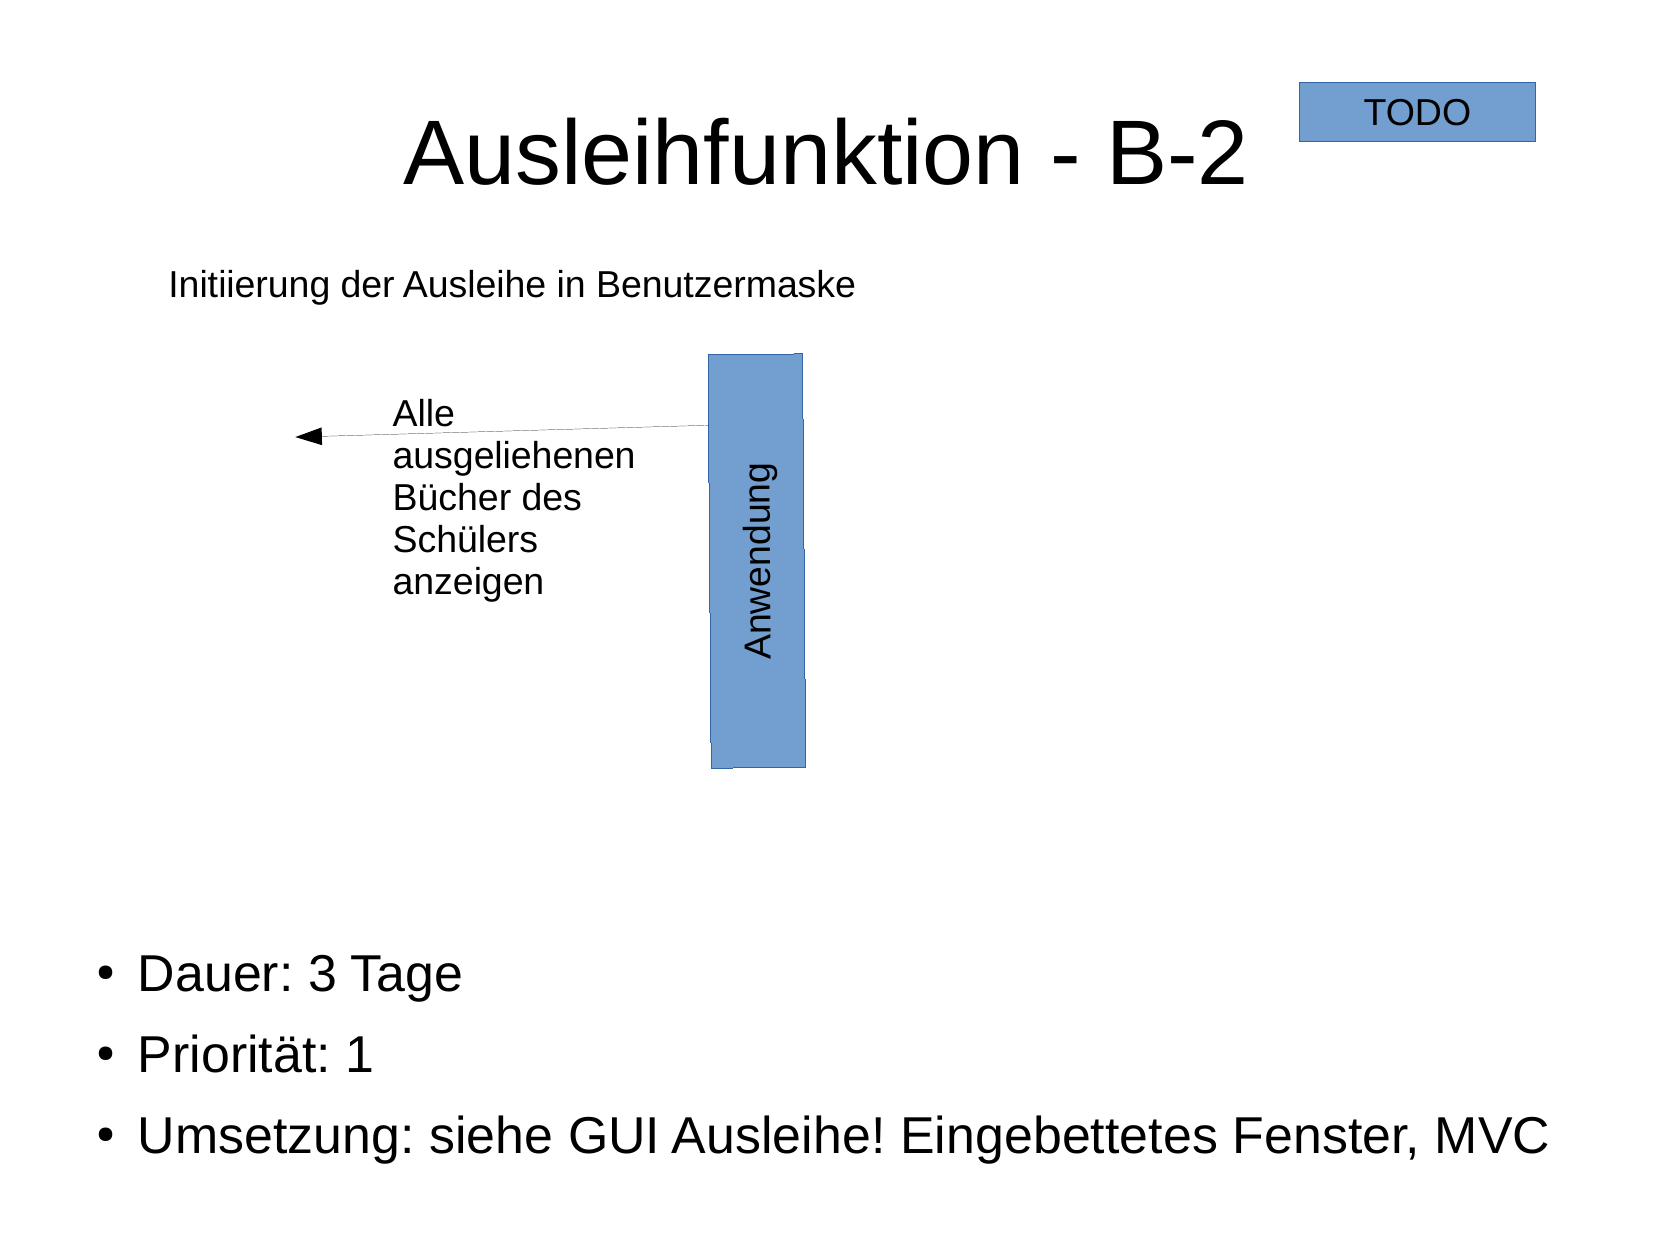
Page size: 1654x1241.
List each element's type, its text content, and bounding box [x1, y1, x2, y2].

title Ausleihfunktion - B-2 [82, 49, 1571, 257]
text_box Anwendung [708, 353, 806, 769]
list Dauer: 3 Tage Priorität: 1 Umsetzung: siehe GUI Ausleihe! Eingebettetes Fenster, MVC [82, 944, 1571, 1170]
text_box TODO [1299, 82, 1536, 142]
text_box Alle ausgeliehenen Bücher des Schülers anzeigen [377, 385, 709, 611]
text_box Initiierung der Ausleihe in Benutzermaske [153, 256, 1134, 314]
